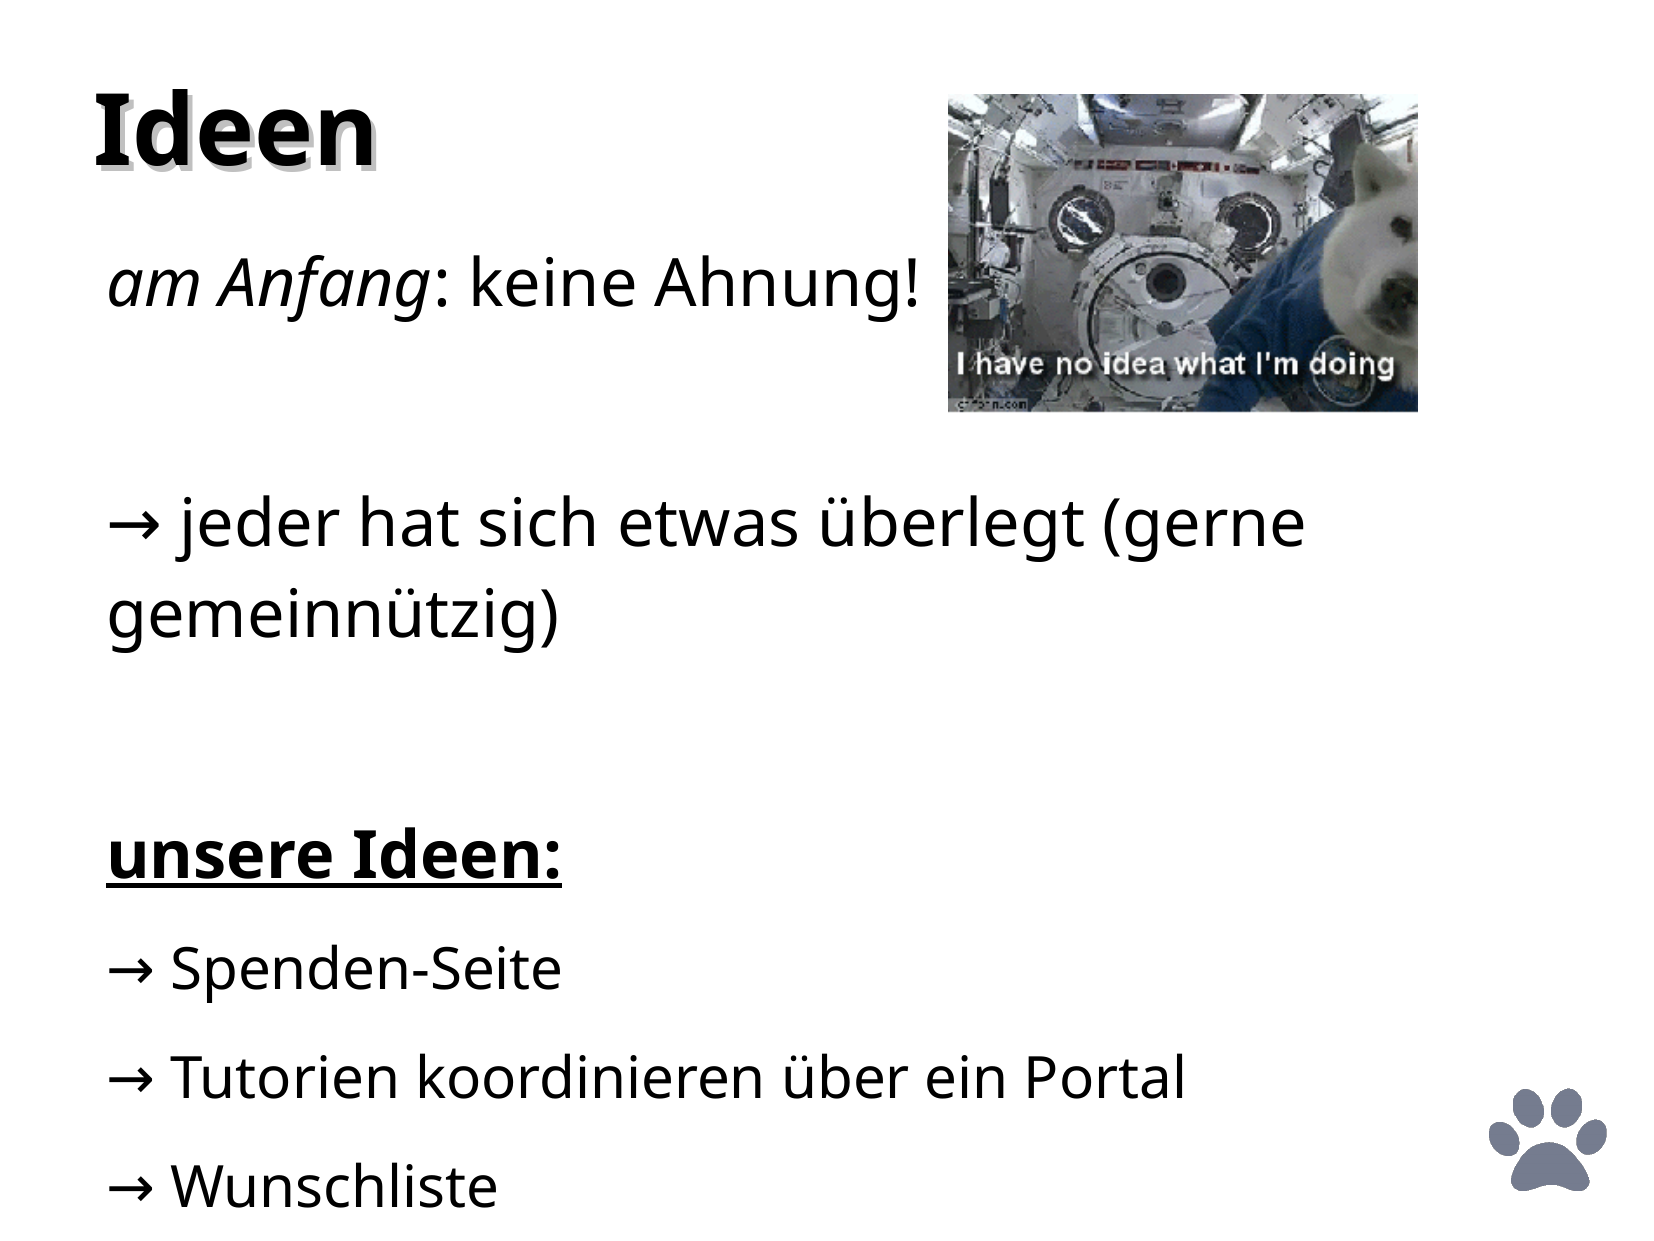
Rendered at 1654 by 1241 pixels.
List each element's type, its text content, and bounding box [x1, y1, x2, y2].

title Ideen [0, 23, 981, 231]
picture [1488, 1086, 1607, 1193]
picture [948, 94, 1418, 414]
list am Anfang: keine Ahnung! → jeder hat sich etwas überlegt (gerne gemeinnützig) unsere Ideen: → Spenden-Seite → Tutorien koordinieren über ein Portal → Wunschliste → App der Hochschule Bremen [35, 234, 1642, 1176]
